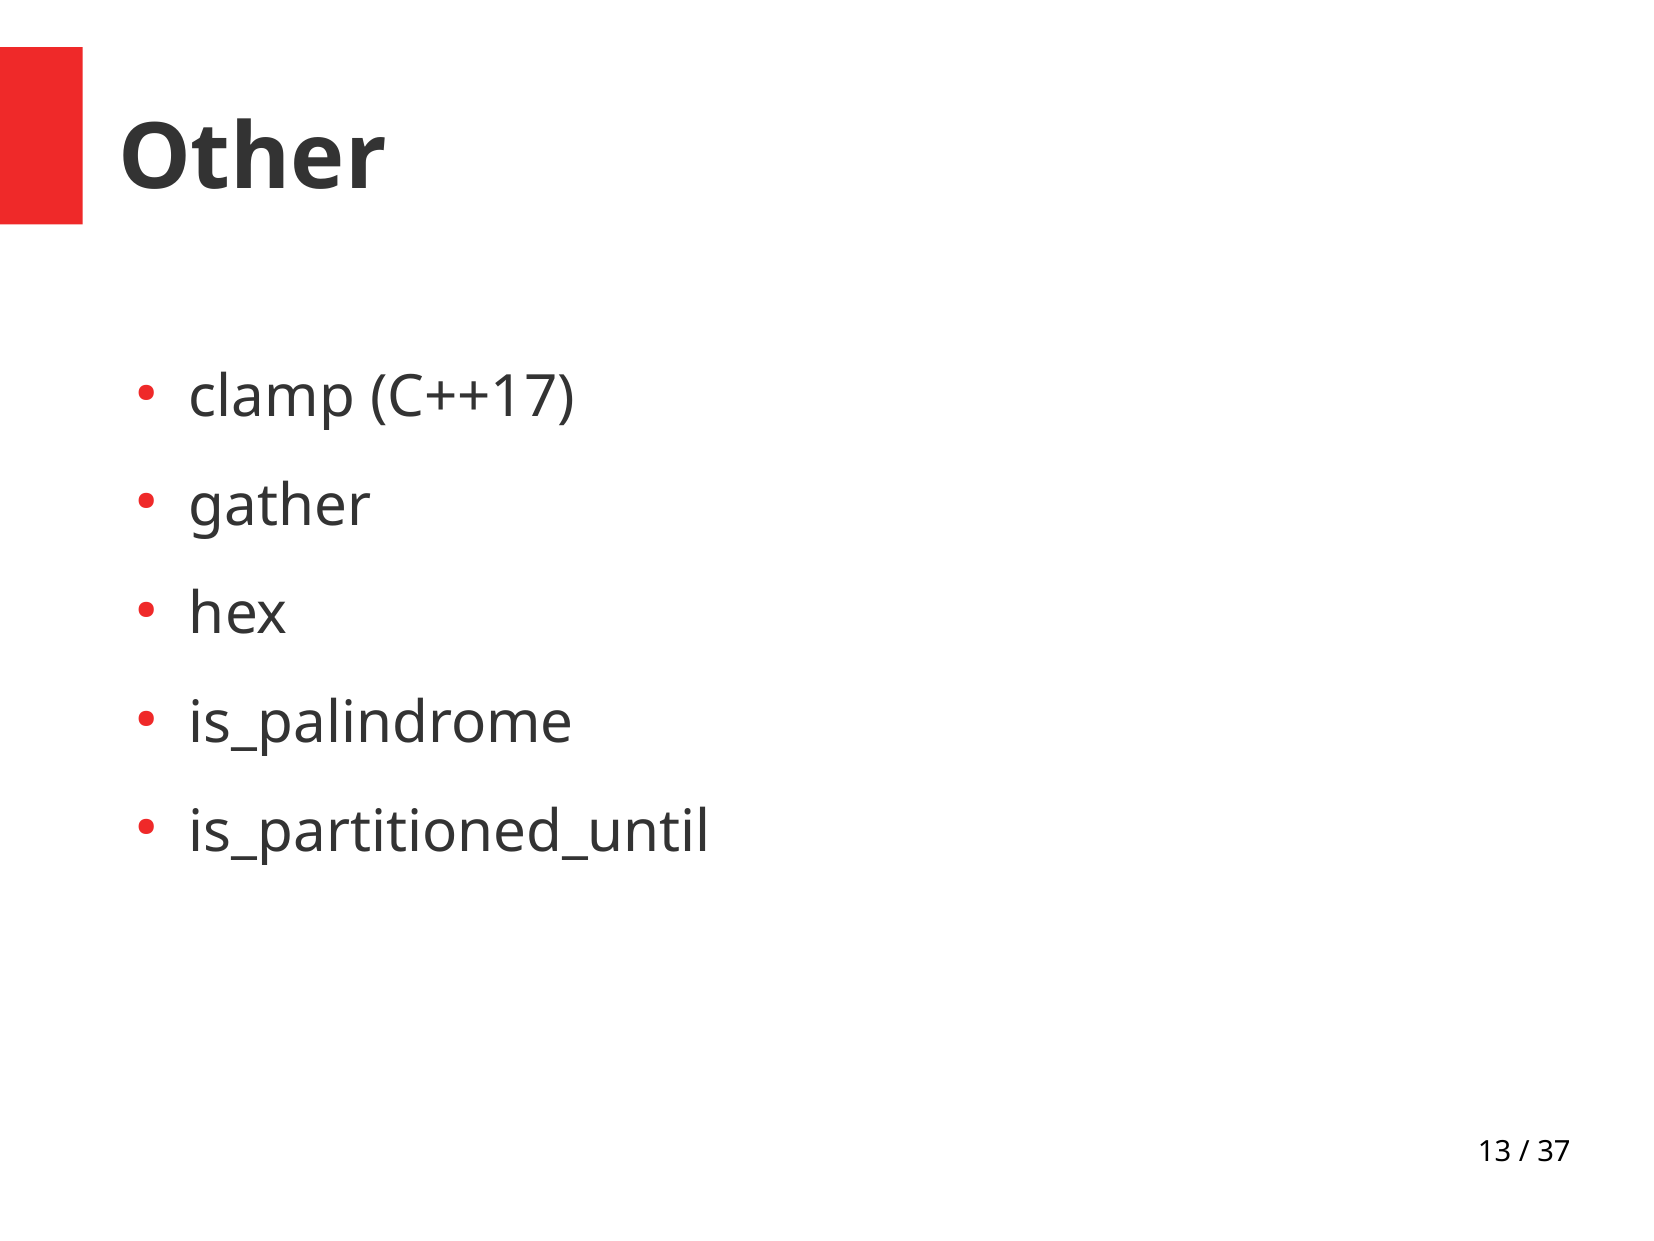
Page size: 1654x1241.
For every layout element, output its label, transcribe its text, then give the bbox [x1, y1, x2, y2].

list clamp (C++17) gather hex is_palindrome is_partitioned_until [118, 354, 1536, 1074]
title Other [118, 49, 1571, 257]
